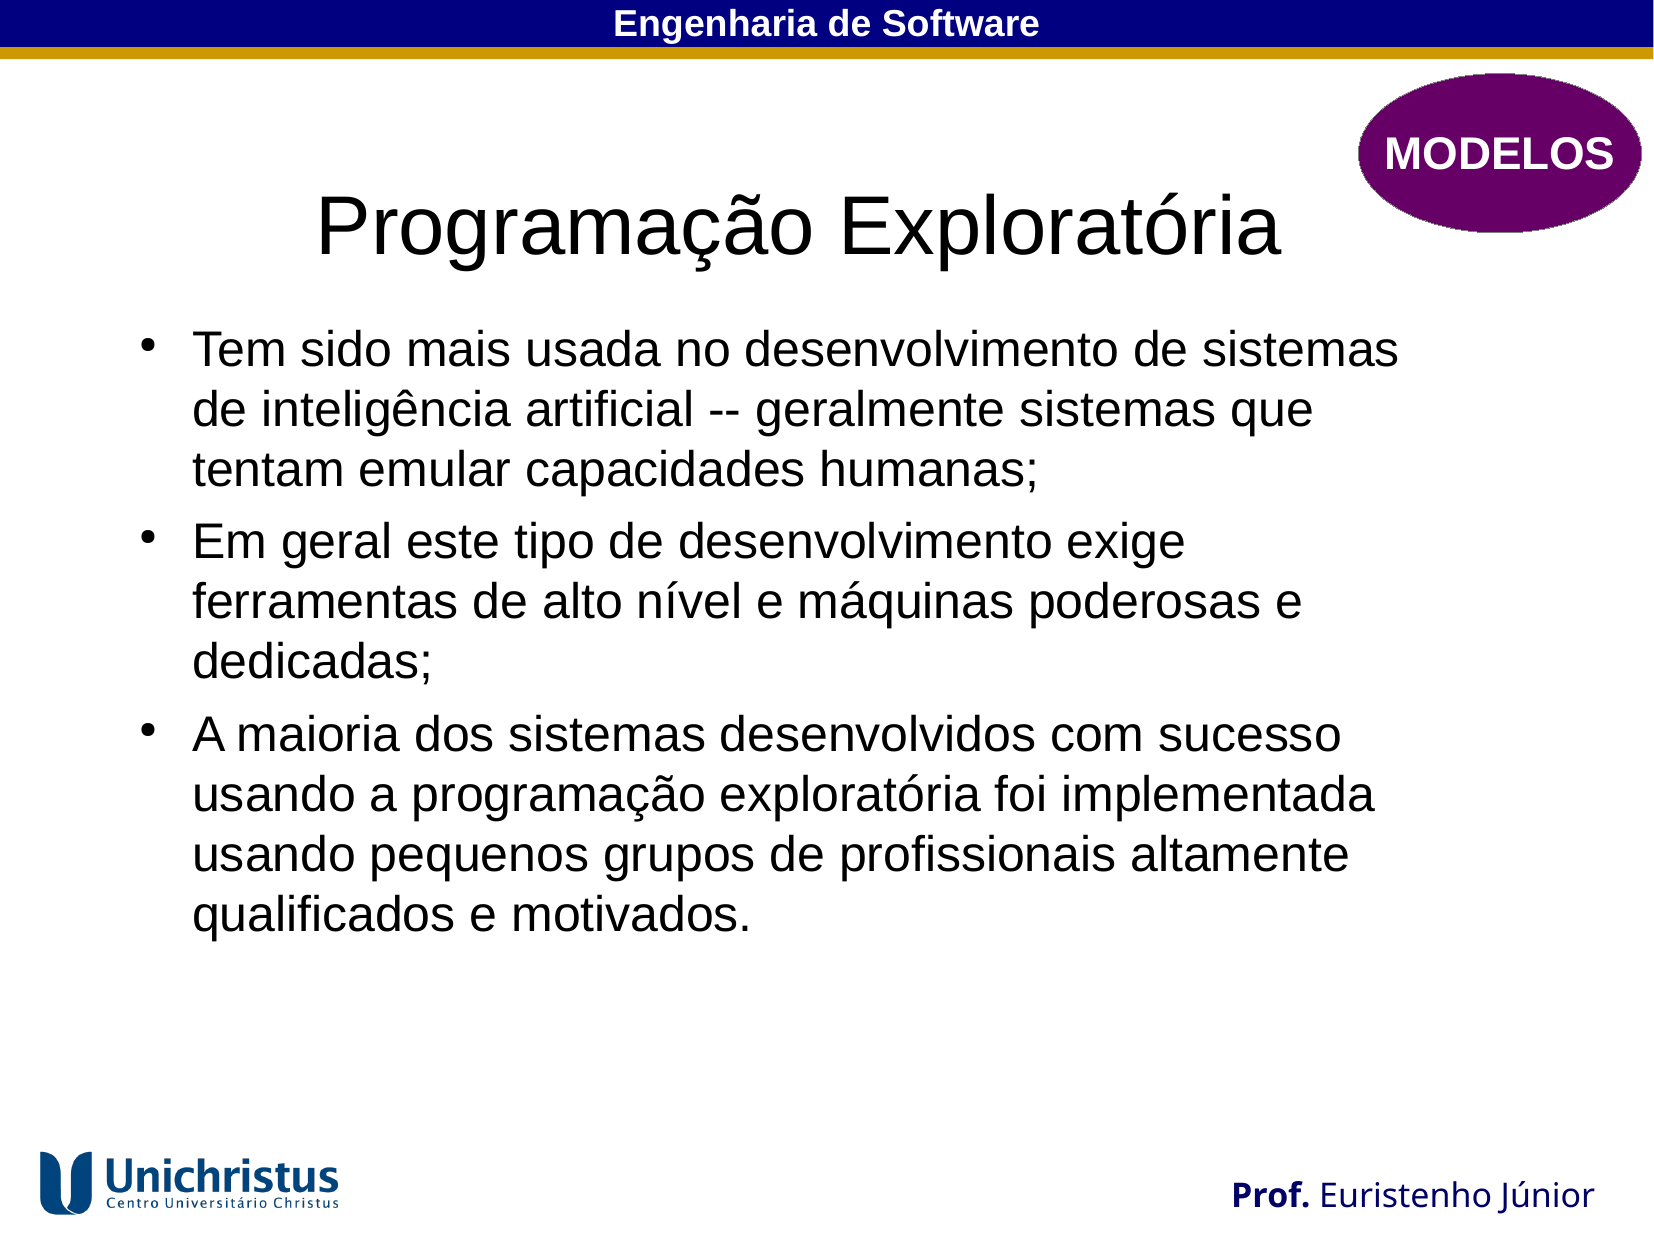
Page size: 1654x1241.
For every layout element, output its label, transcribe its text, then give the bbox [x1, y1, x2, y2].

text_box [0, 47, 1654, 60]
text_box Engenharia de Software [0, 0, 1654, 47]
text_box Prof. Euristenho Júnior [1216, 1163, 1654, 1224]
text_box MODELOS [1411, 73, 1642, 233]
title Programação Exploratória [106, 91, 1457, 279]
picture [35, 1148, 343, 1217]
list Tem sido mais usada no desenvolvimento de sistemas de inteligência artificial -- geralmente sistemas que tentam emular capacidades humanas; Em geral este tipo de desenvolvimento exige ferramentas de alto nível e máquinas poderosas e dedicadas; A maioria dos sistemas desenvolvidos com sucesso usando a programação exploratória foi implementada usando pequenos grupos de profissionais altamente qualificados e motivados. [106, 308, 1457, 1052]
